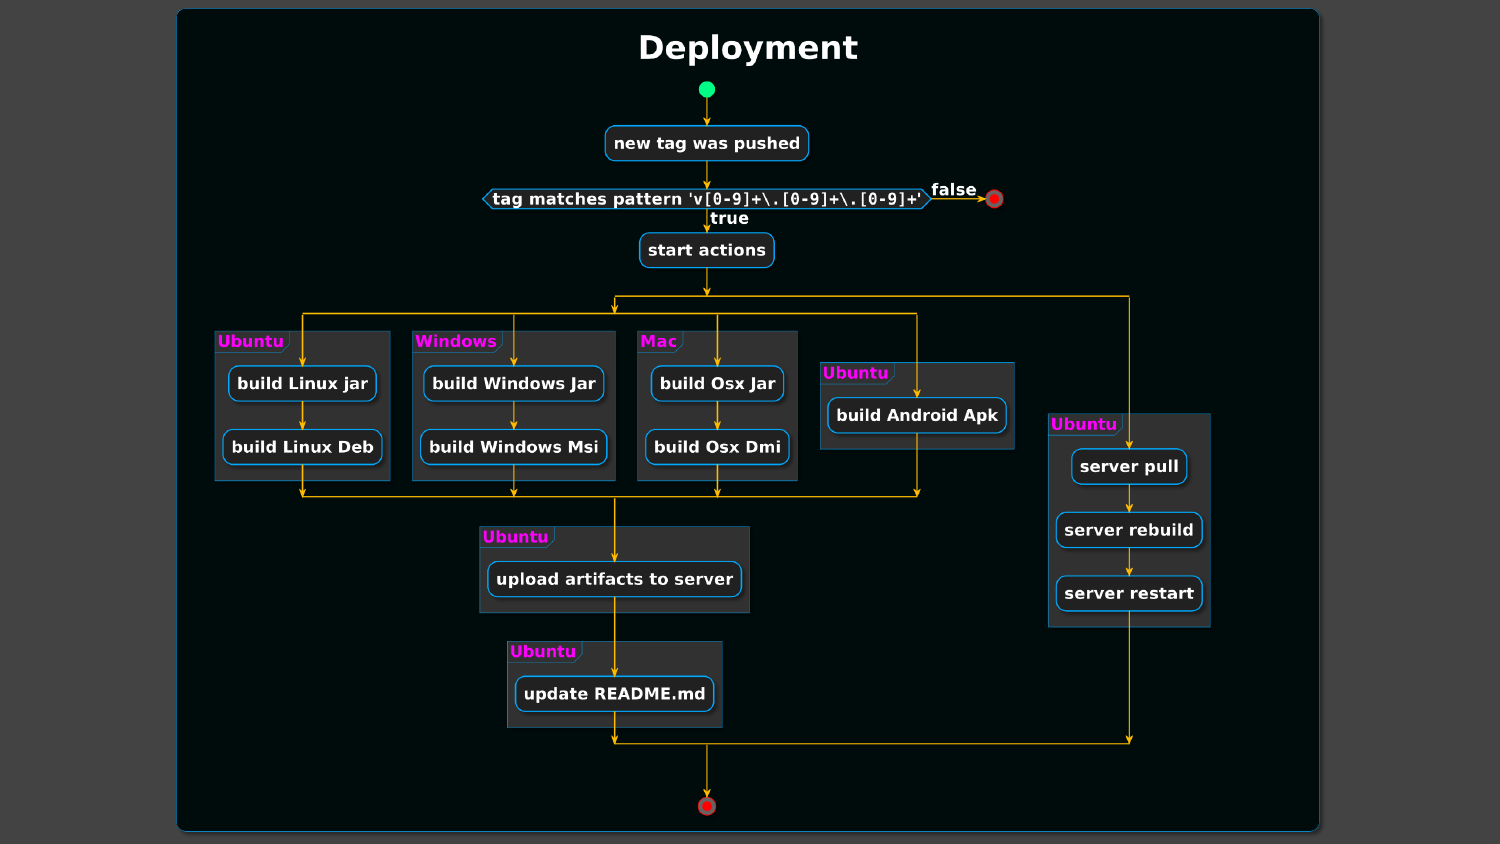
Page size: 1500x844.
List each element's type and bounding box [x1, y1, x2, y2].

picture [167, 0, 1333, 844]
